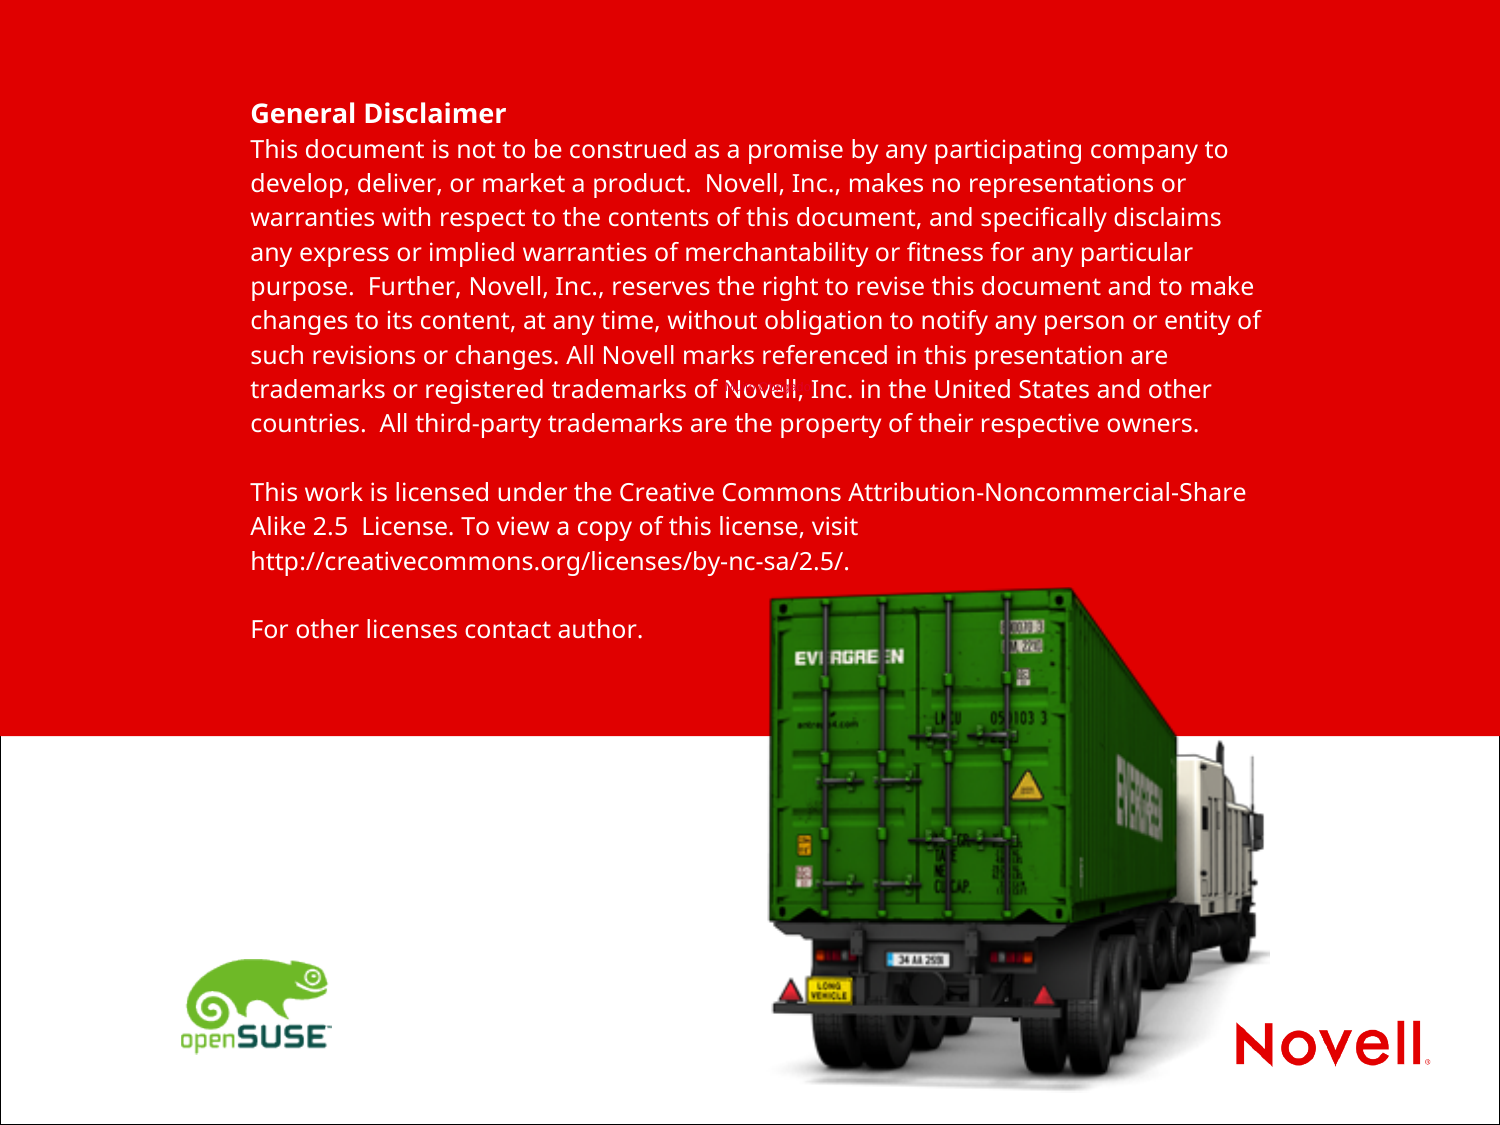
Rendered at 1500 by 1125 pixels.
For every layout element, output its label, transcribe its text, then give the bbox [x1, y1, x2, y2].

picture [181, 959, 332, 1055]
picture [764, 587, 1438, 1093]
title Muito Obrigado! [188, 305, 1351, 468]
